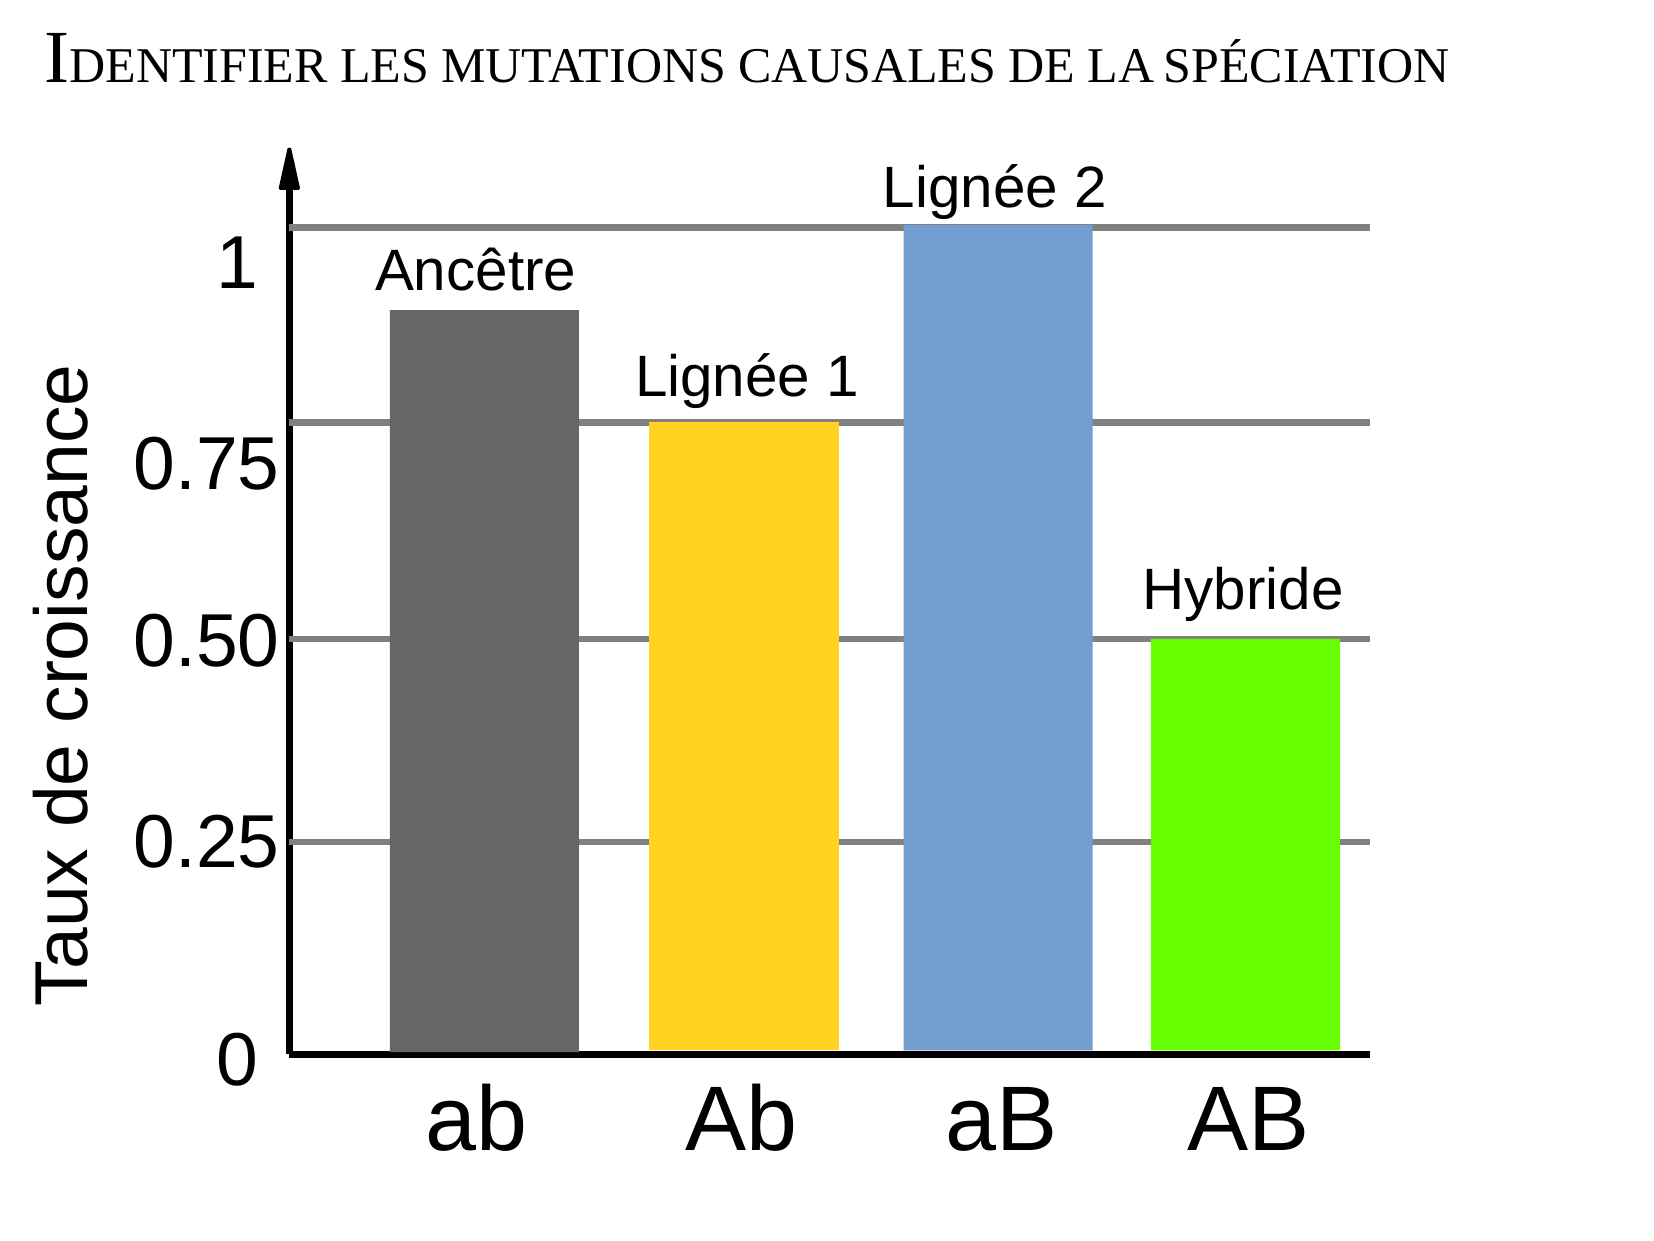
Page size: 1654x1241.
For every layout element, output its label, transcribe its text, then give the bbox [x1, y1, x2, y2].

text_box Ab [670, 1060, 813, 1178]
text_box [389, 311, 579, 1053]
text_box Lignée 1 [620, 336, 874, 417]
text_box [1150, 638, 1340, 1051]
text_box Lignée 2 [868, 147, 1123, 228]
text_box Ancêtre [360, 230, 592, 311]
text_box Taux de croissance [12, 350, 112, 1022]
text_box 0 [201, 1010, 273, 1110]
text_box ab [411, 1060, 543, 1178]
text_box aB [930, 1060, 1073, 1178]
text_box 0.25 [118, 792, 295, 891]
text_box AB [1172, 1060, 1325, 1178]
text_box 0.50 [118, 591, 295, 691]
text_box IDENTIFIER LES MUTATIONS CAUSALES DE LA SPÉCIATION [30, 8, 1465, 107]
text_box 1 [201, 213, 273, 313]
text_box 0.75 [118, 414, 295, 514]
text_box [903, 228, 1093, 1051]
text_box [649, 422, 839, 1050]
text_box Hybride [1127, 549, 1359, 630]
